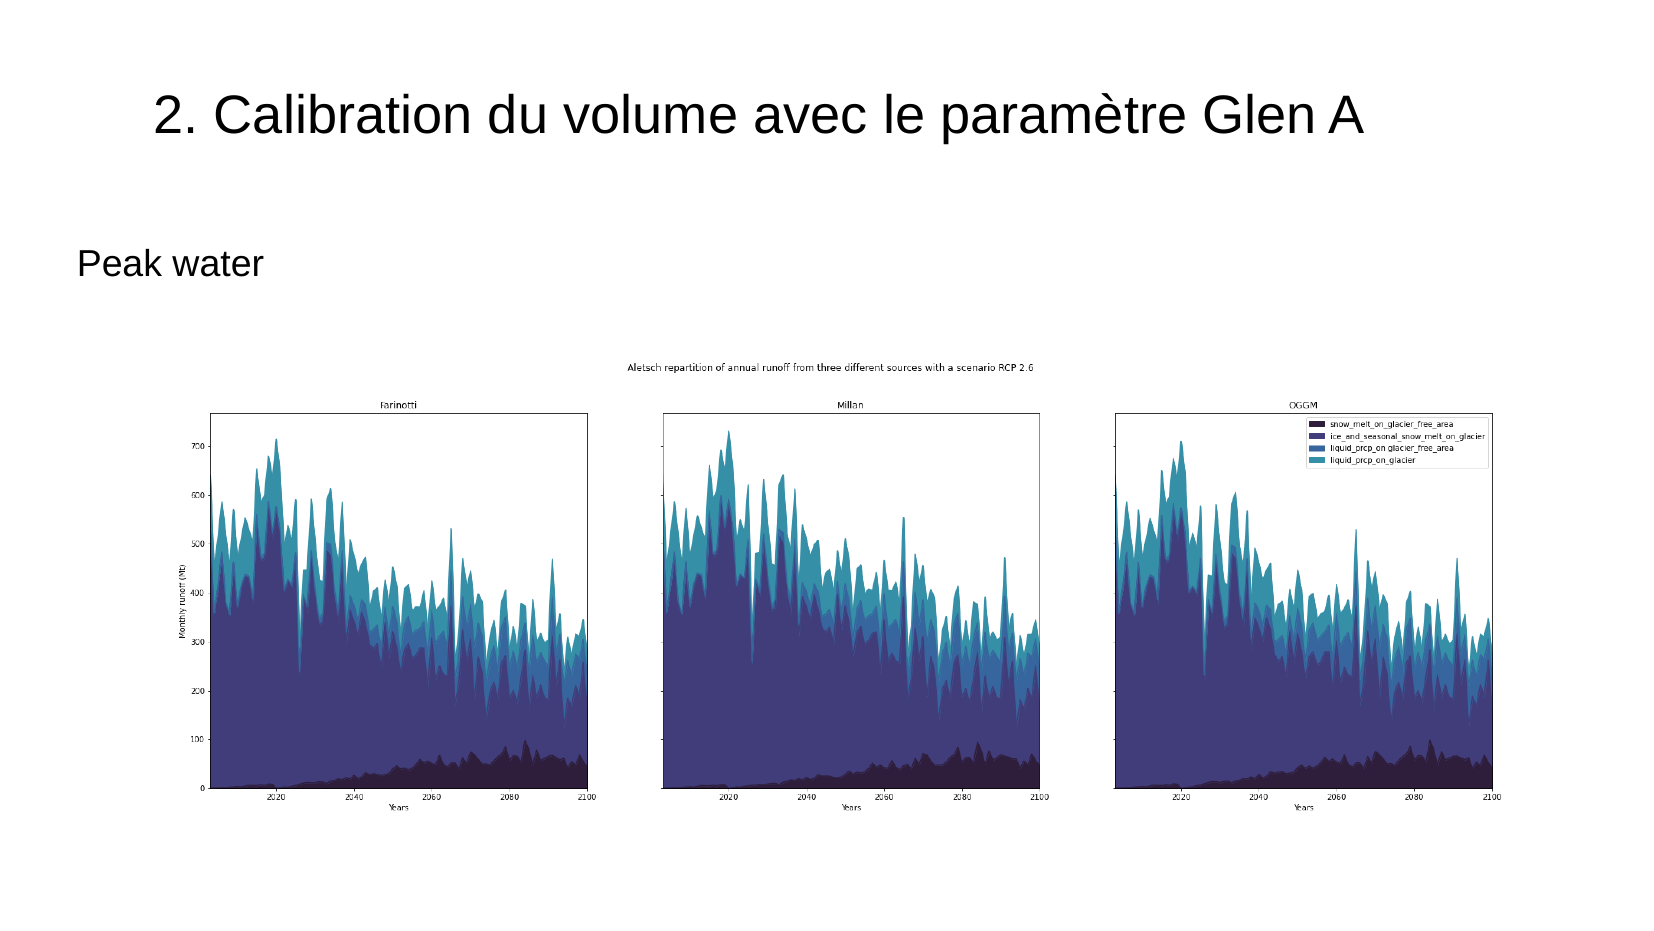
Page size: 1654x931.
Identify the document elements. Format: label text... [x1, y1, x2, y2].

picture [3, 353, 1654, 850]
list Peak water [5, 242, 1625, 353]
title 2. Calibration du volume avec le paramètre Glen A [82, 37, 1571, 193]
